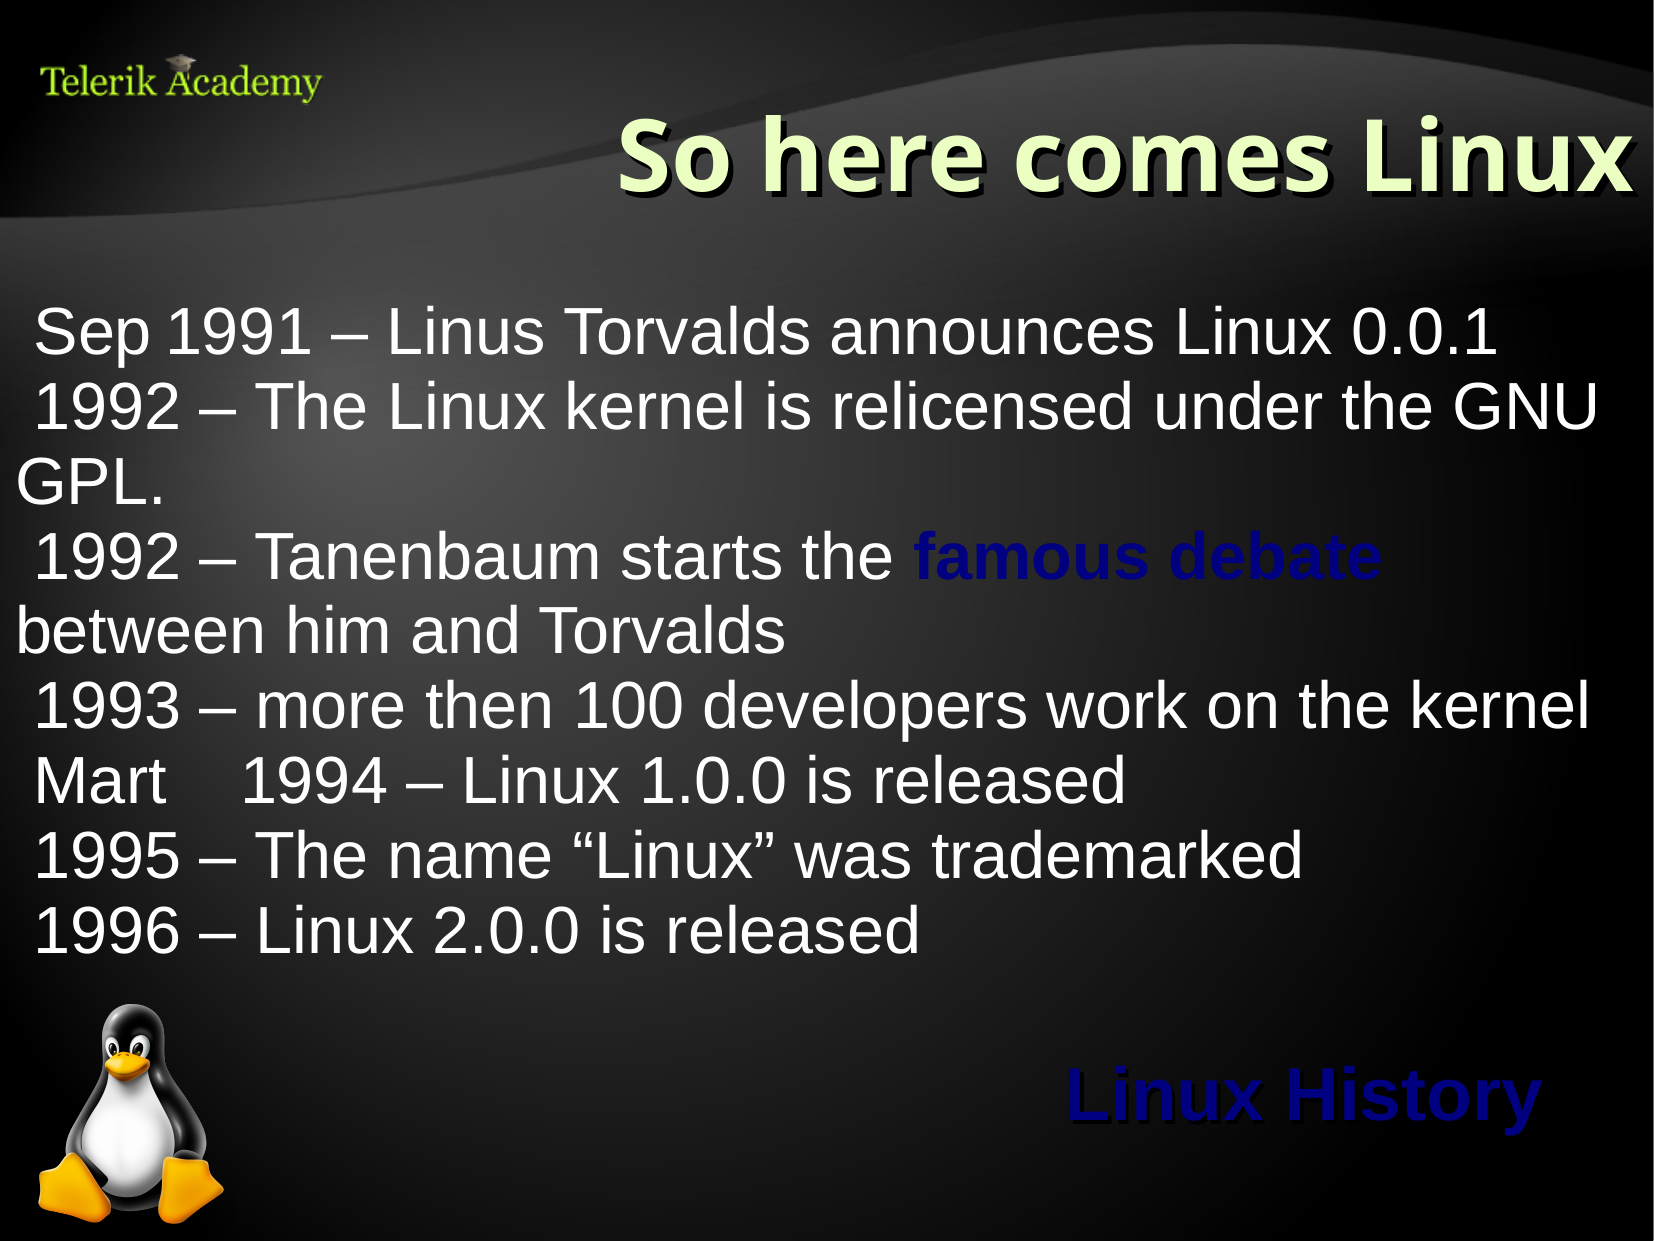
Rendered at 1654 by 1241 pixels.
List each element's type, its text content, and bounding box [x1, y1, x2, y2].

picture [0, 0, 1654, 1241]
picture [21, 1004, 241, 1241]
subtitle Sep 1991 – Linus Torvalds announces Linux 0.0.1 1992 – The Linux kernel is relicensed under the GNU GPL. 1992 – Tanenbaum starts the famous debate between him and Torvalds 1993 – more then 100 developers work on the kernel Mart 1994 – Linux 1.0.0 is released 1995 – The name “Linux” was trademarked 1996 – Linux 2.0.0 is released [15, 294, 1606, 1241]
title So here comes Linux [30, 49, 1636, 257]
text_box Linux History [1050, 1045, 1647, 1145]
